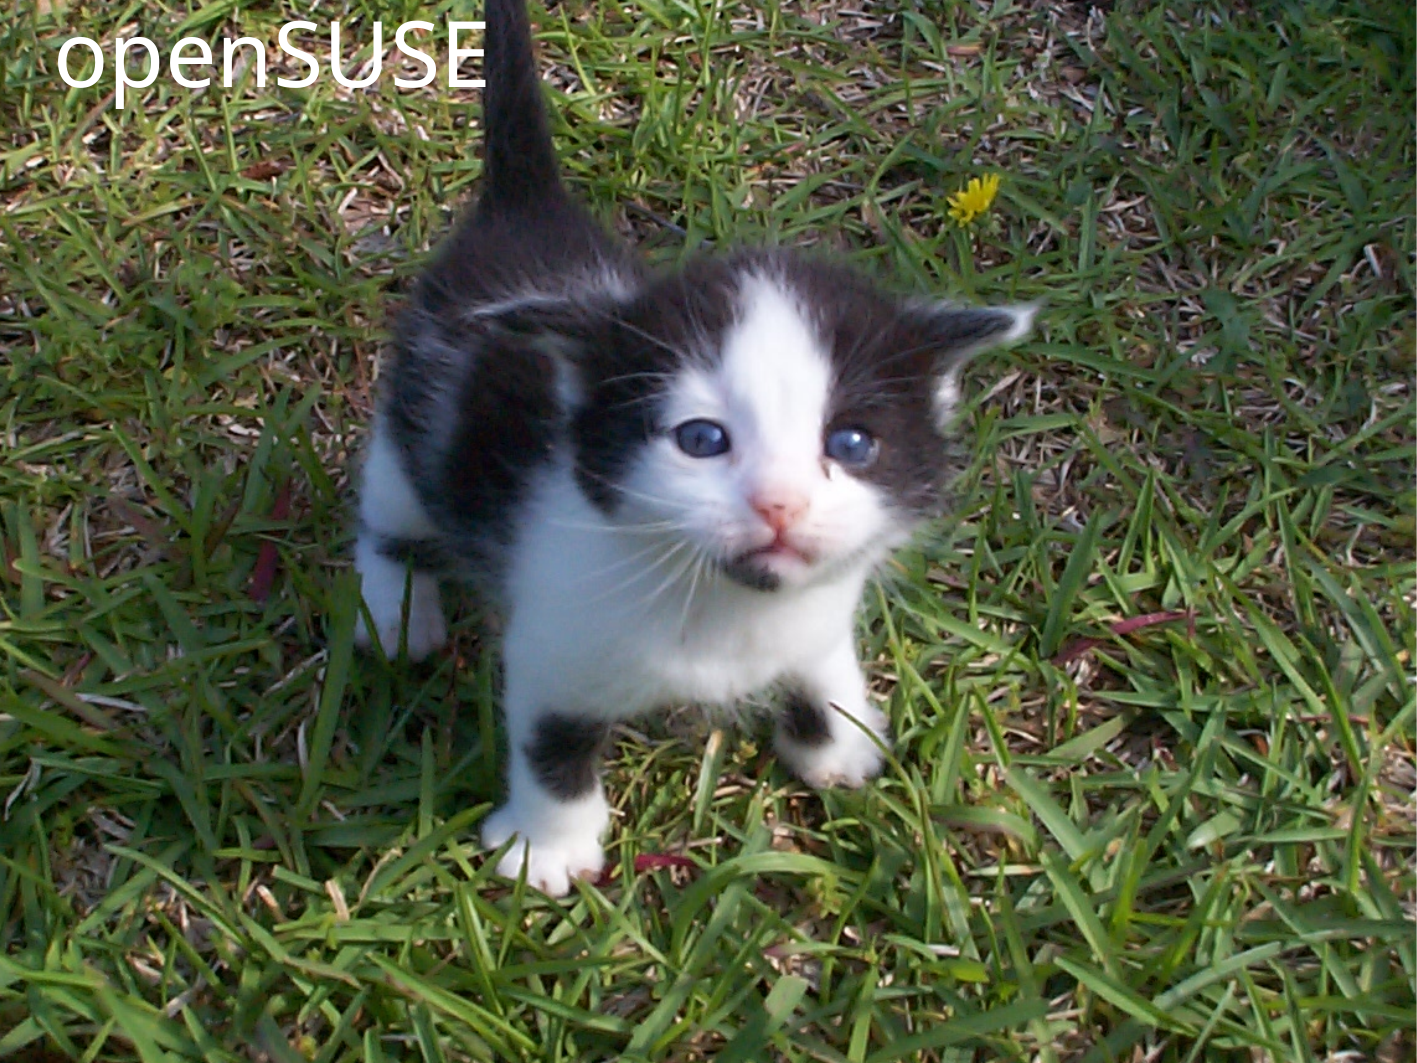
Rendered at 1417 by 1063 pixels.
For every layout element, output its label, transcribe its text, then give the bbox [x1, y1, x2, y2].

picture [0, 0, 1417, 1063]
text_box openSUSE [0, 0, 546, 117]
